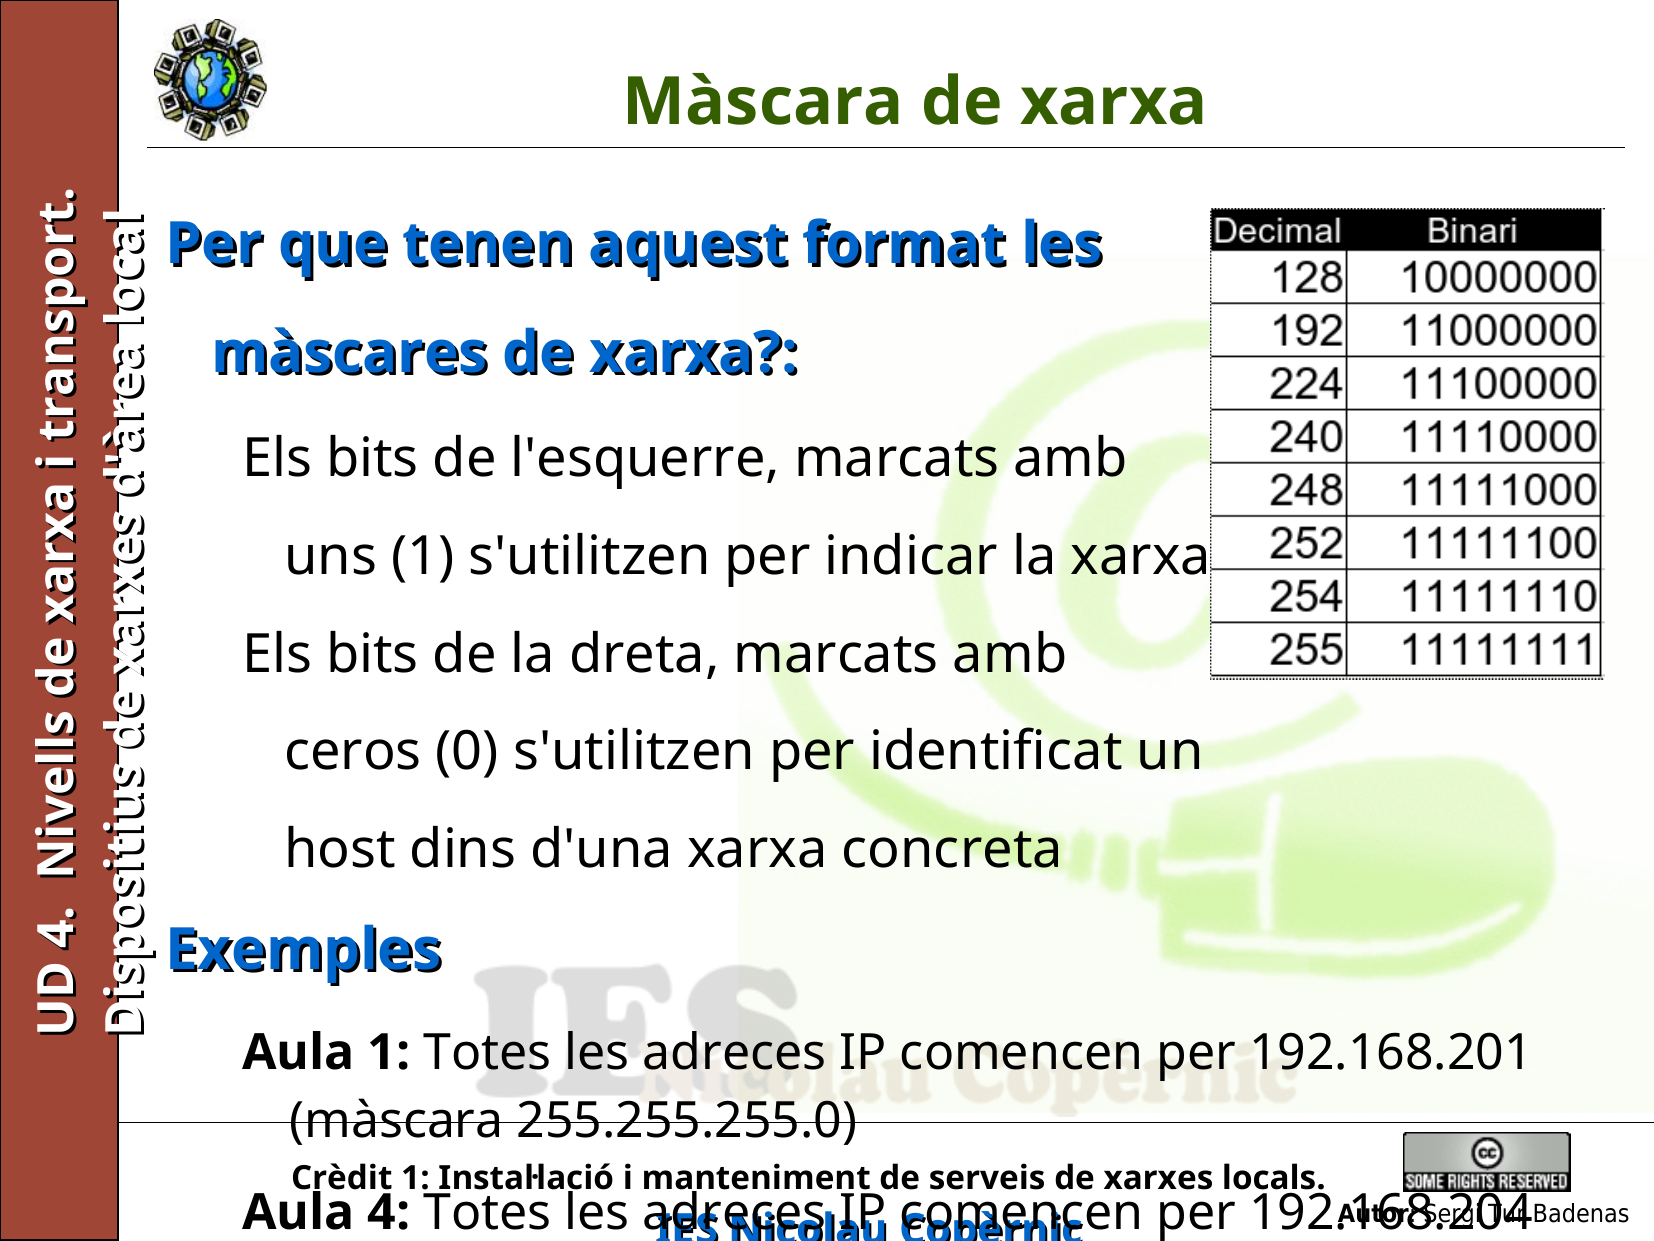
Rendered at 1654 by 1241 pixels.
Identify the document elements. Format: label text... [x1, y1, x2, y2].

picture [466, 252, 1654, 1117]
list Per que tenen aquest format les màscares de xarxa?: Els bits de l'esquerre, marcats amb uns (1) s'utilitzen per indicar la xarxa Els bits de la dreta, marcats amb ceros (0) s'utilitzen per identificat un host dins d'una xarxa concreta Exemples Aula 1: Totes les adreces IP comencen per 192.168.201 (màscara 255.255.255.0) Aula 4: Totes les adreces IP comencen per 192.168.204 (màscara 255.255.255.0) [147, 201, 1636, 1078]
picture [820, 1105, 835, 1117]
picture [154, 19, 268, 142]
title Màscara de xarxa [171, 56, 1654, 141]
picture [1210, 208, 1605, 680]
picture [1403, 1132, 1571, 1192]
